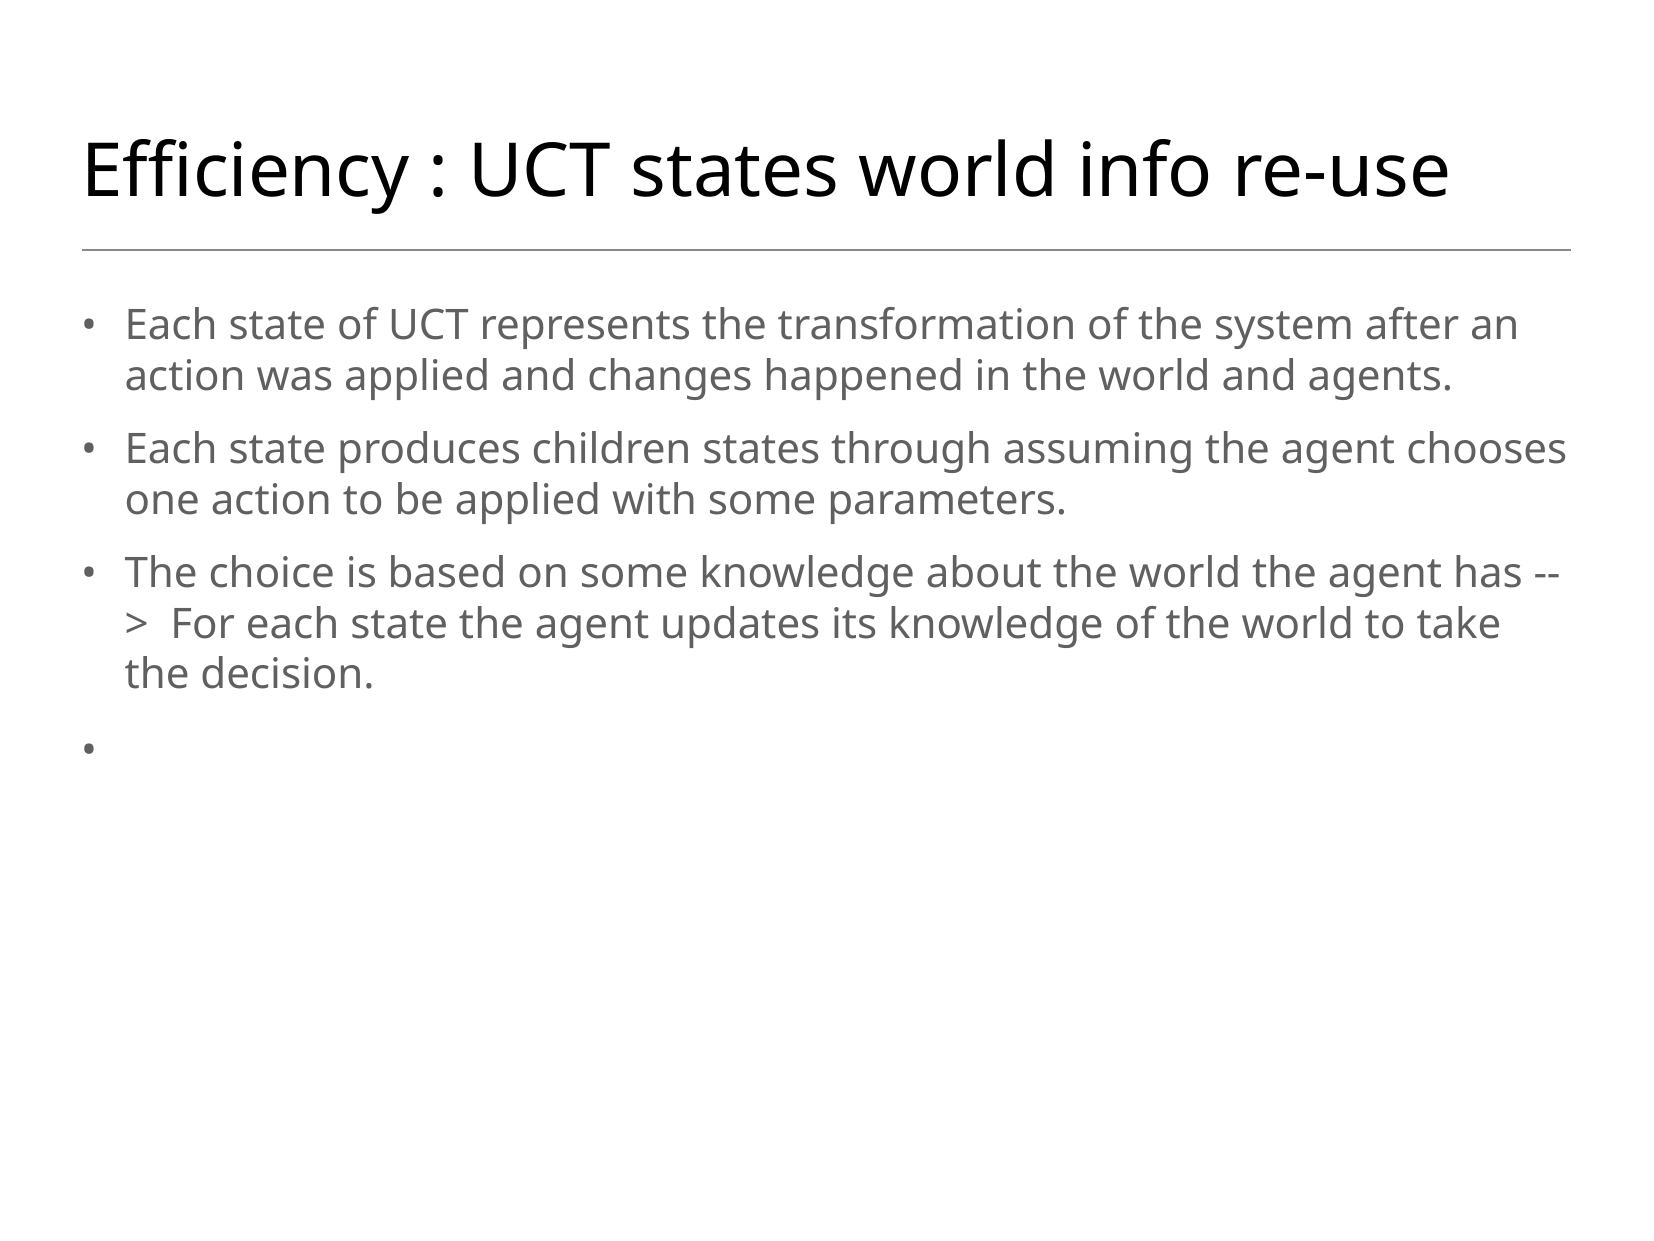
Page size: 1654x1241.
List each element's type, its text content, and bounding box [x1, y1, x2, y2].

list Each state of UCT represents the transformation of the system after an action was applied and changes happened in the world and agents. Each state produces children states through assuming the agent chooses one action to be applied with some parameters. The choice is based on some knowledge about the world the agent has --> For each state the agent updates its knowledge of the world to take the decision. [72, 289, 1582, 1109]
title Efficiency : UCT states world info re-use [72, 41, 1582, 220]
